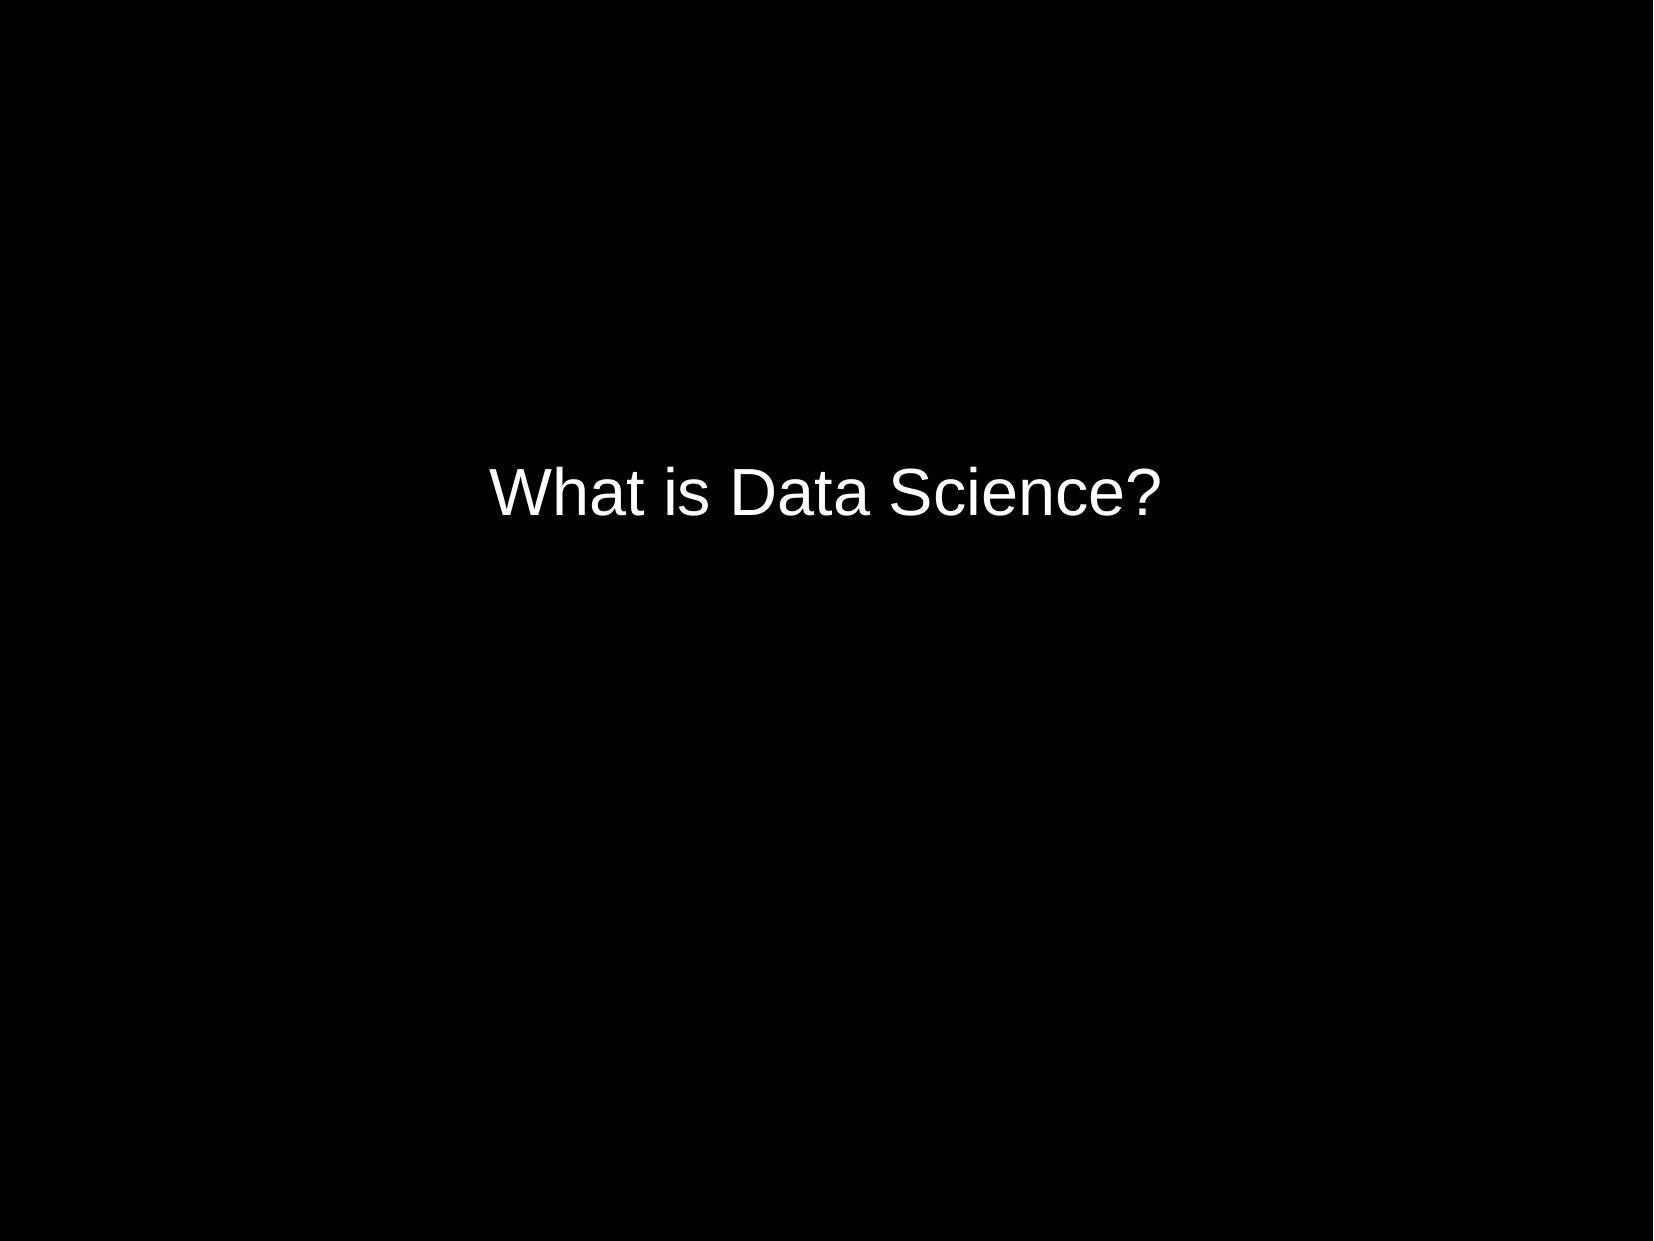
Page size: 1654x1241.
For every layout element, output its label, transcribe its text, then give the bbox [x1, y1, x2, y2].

subtitle What is Data Science? [82, 49, 1571, 1010]
